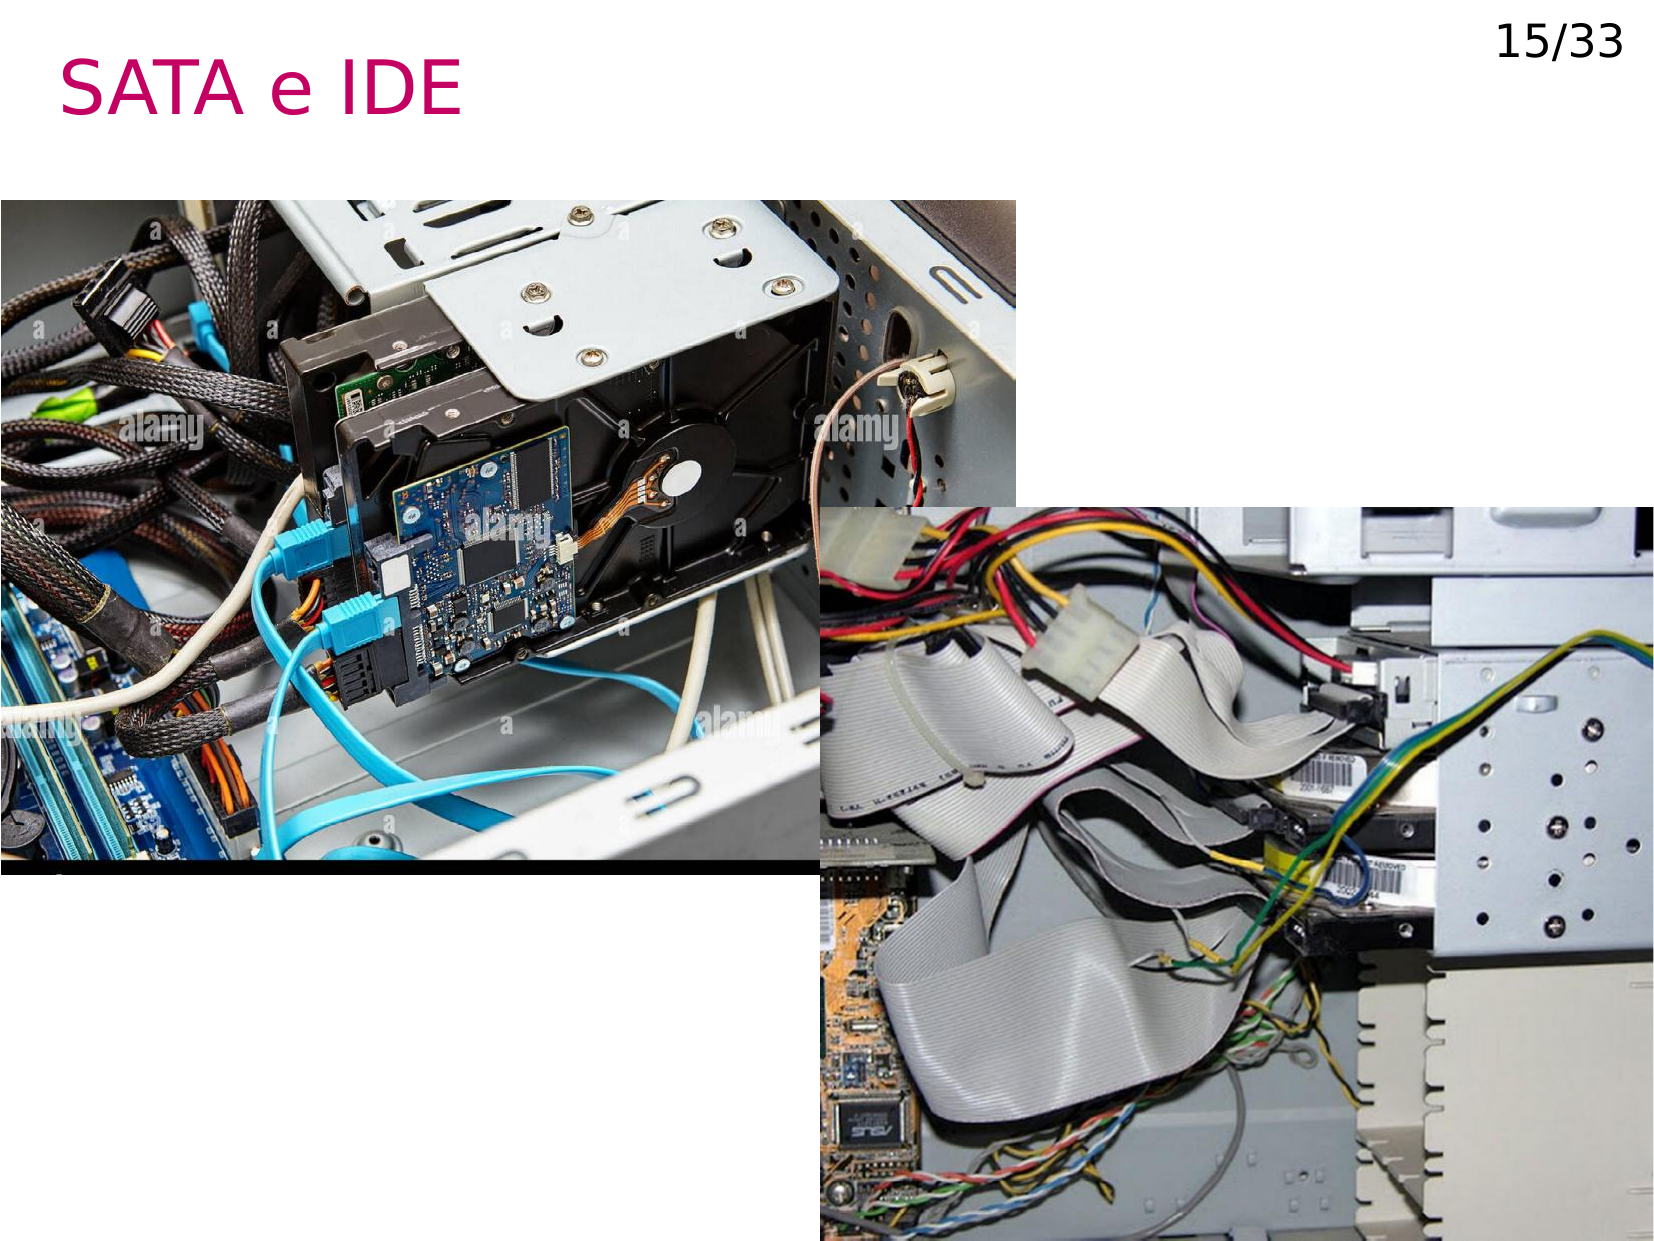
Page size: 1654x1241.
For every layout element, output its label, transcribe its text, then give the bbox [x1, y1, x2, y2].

picture [1, 200, 1654, 1241]
title SATA e IDE [59, 29, 1625, 148]
